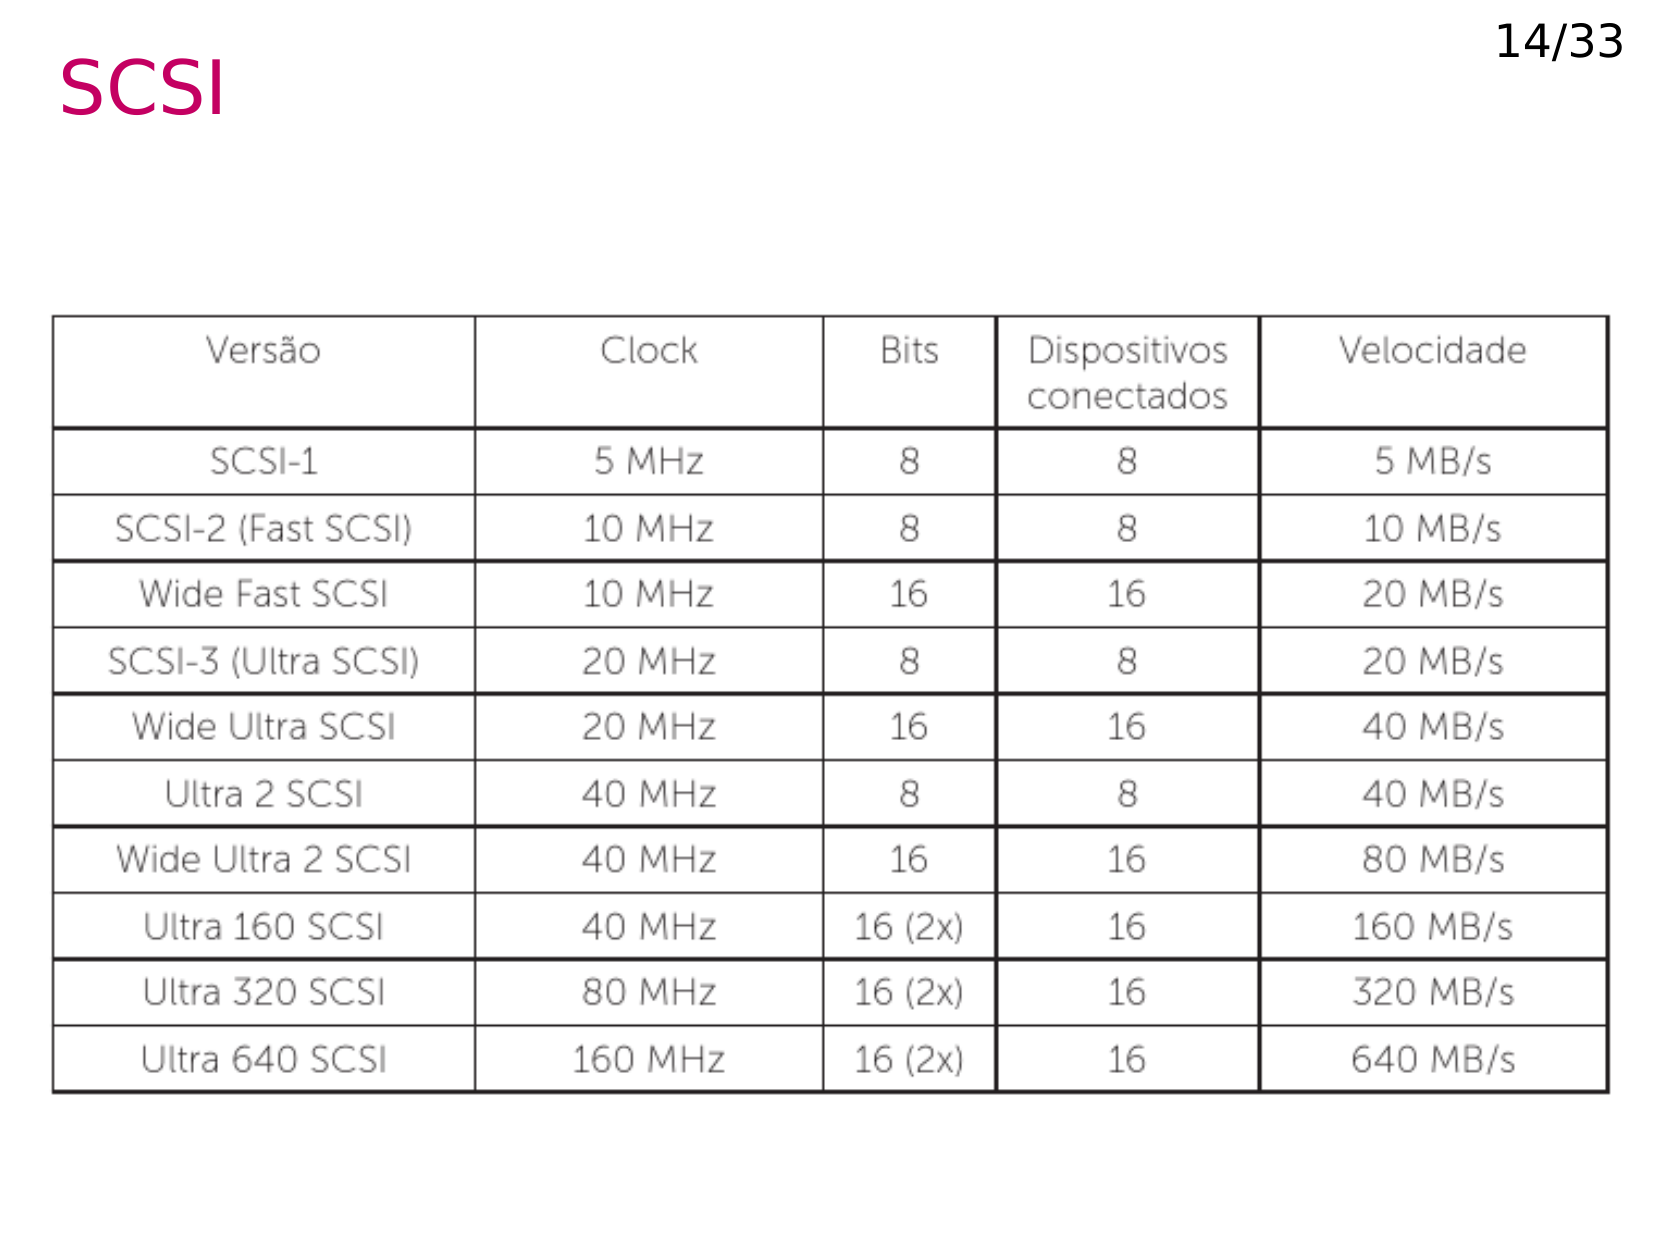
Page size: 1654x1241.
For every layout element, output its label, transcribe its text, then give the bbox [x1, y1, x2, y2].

title SCSI [59, 29, 1625, 148]
picture [46, 307, 1617, 1099]
